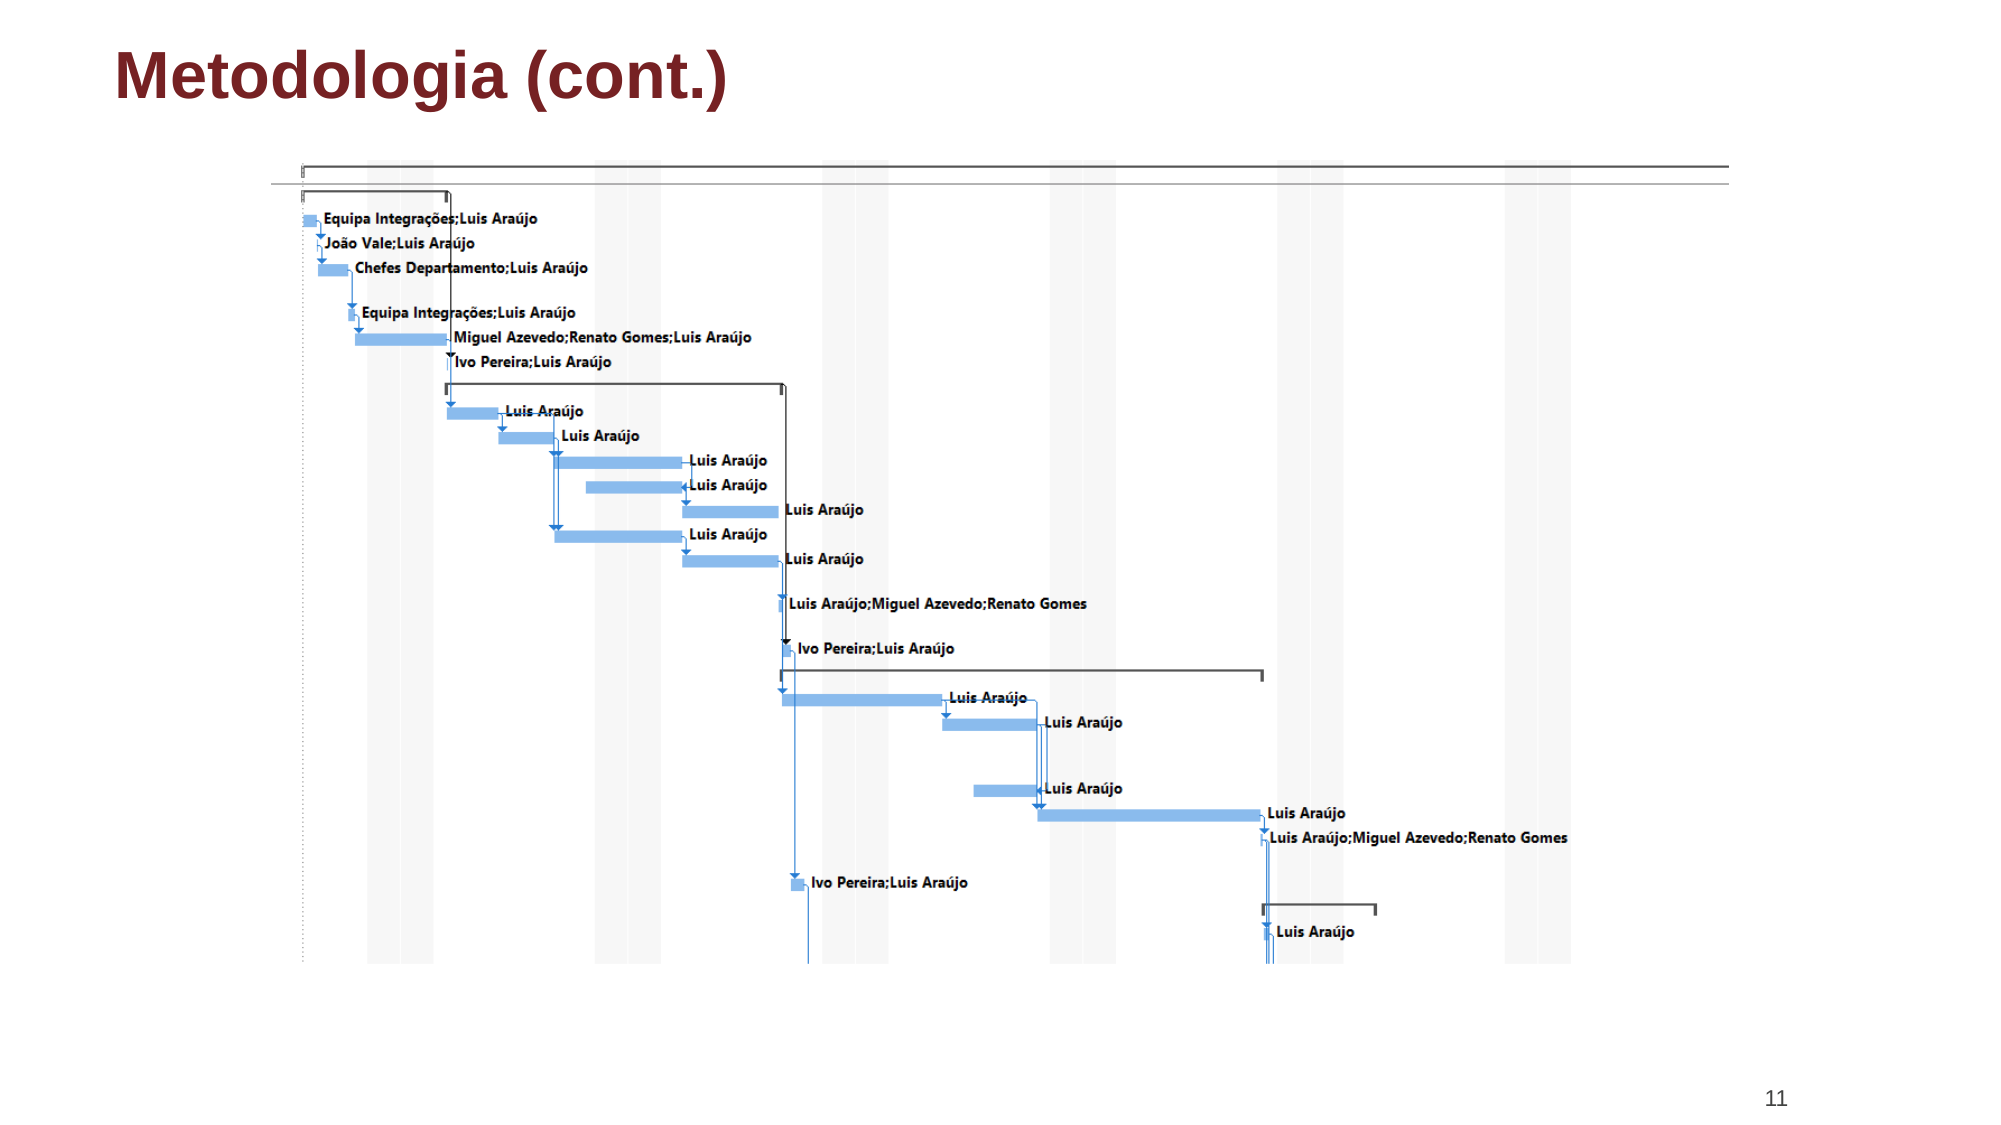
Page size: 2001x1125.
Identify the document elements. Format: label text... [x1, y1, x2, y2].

title Metodologia (cont.) [99, 1, 1901, 121]
picture [271, 160, 1729, 965]
text_box [1749, 1075, 1901, 1113]
